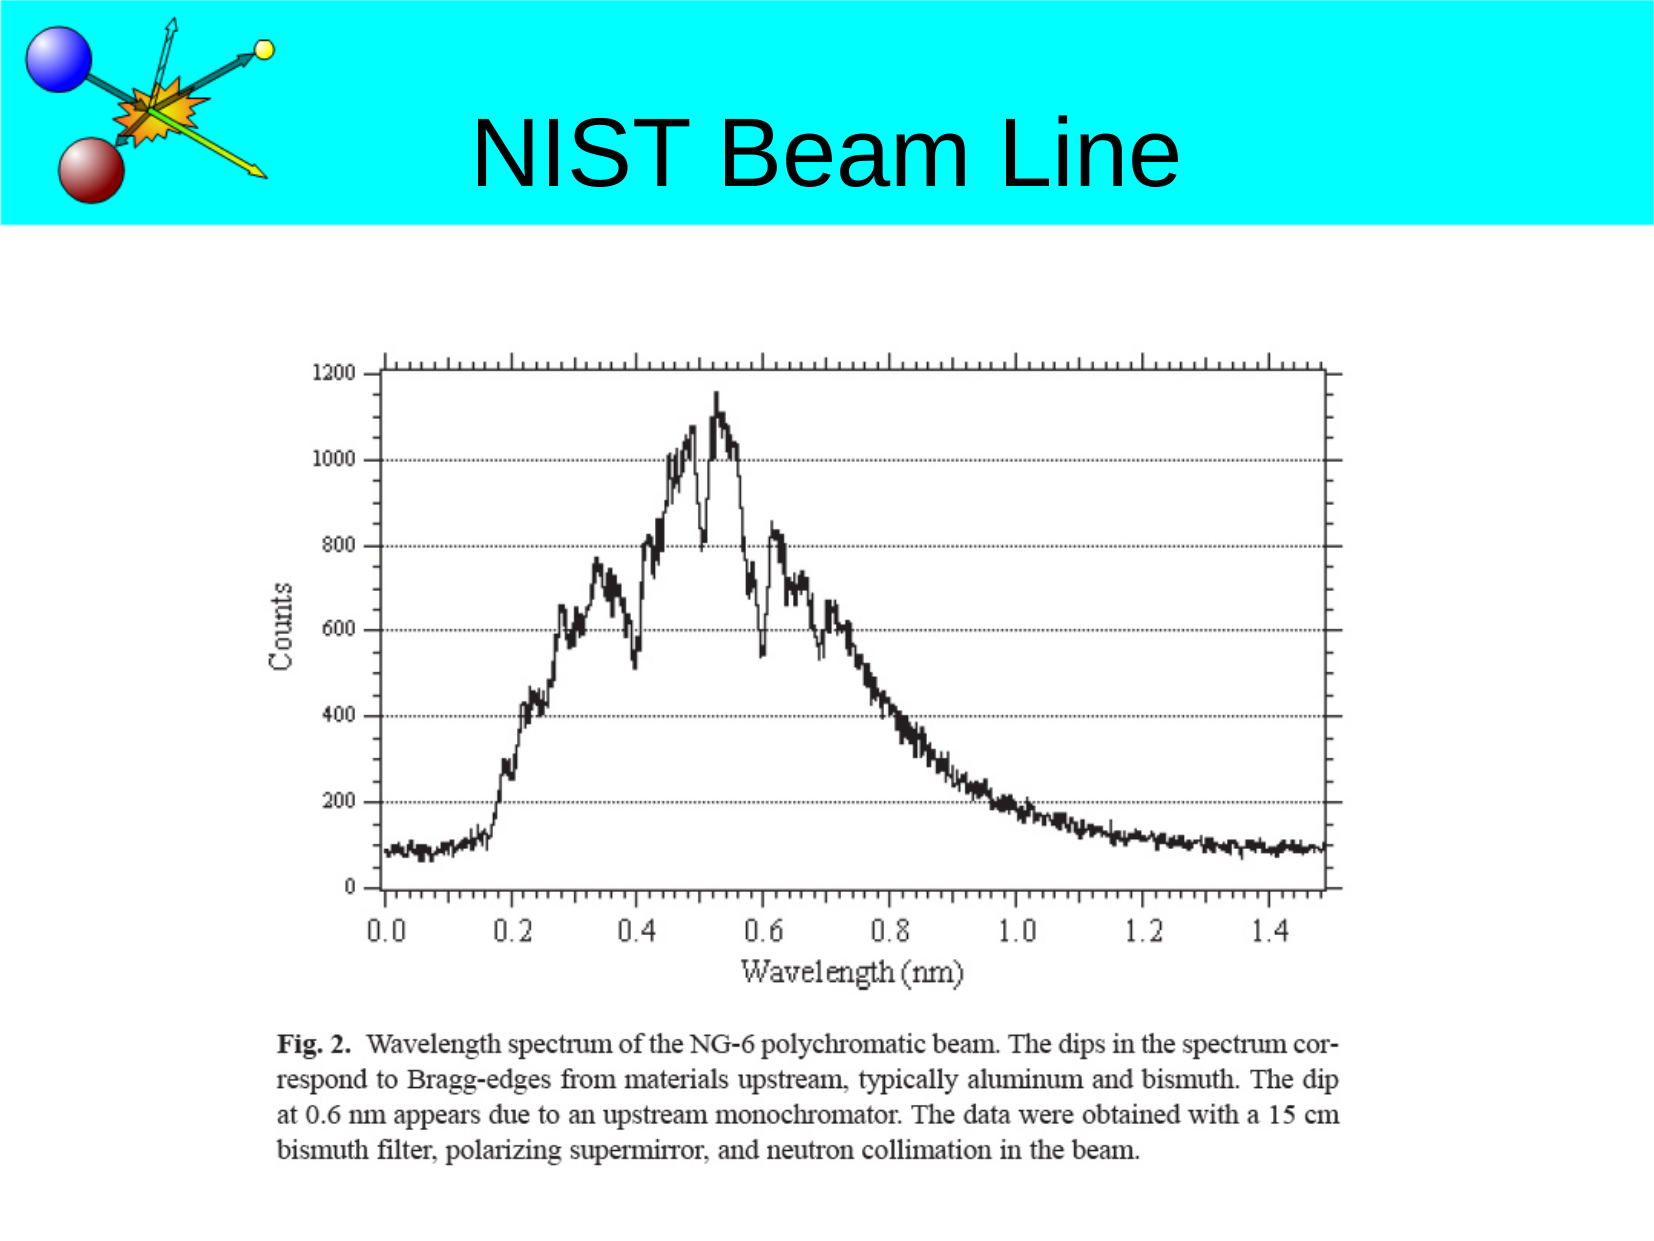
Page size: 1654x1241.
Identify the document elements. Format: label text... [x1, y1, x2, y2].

title NIST Beam Line [82, 49, 1571, 257]
picture [0, 0, 1654, 1241]
